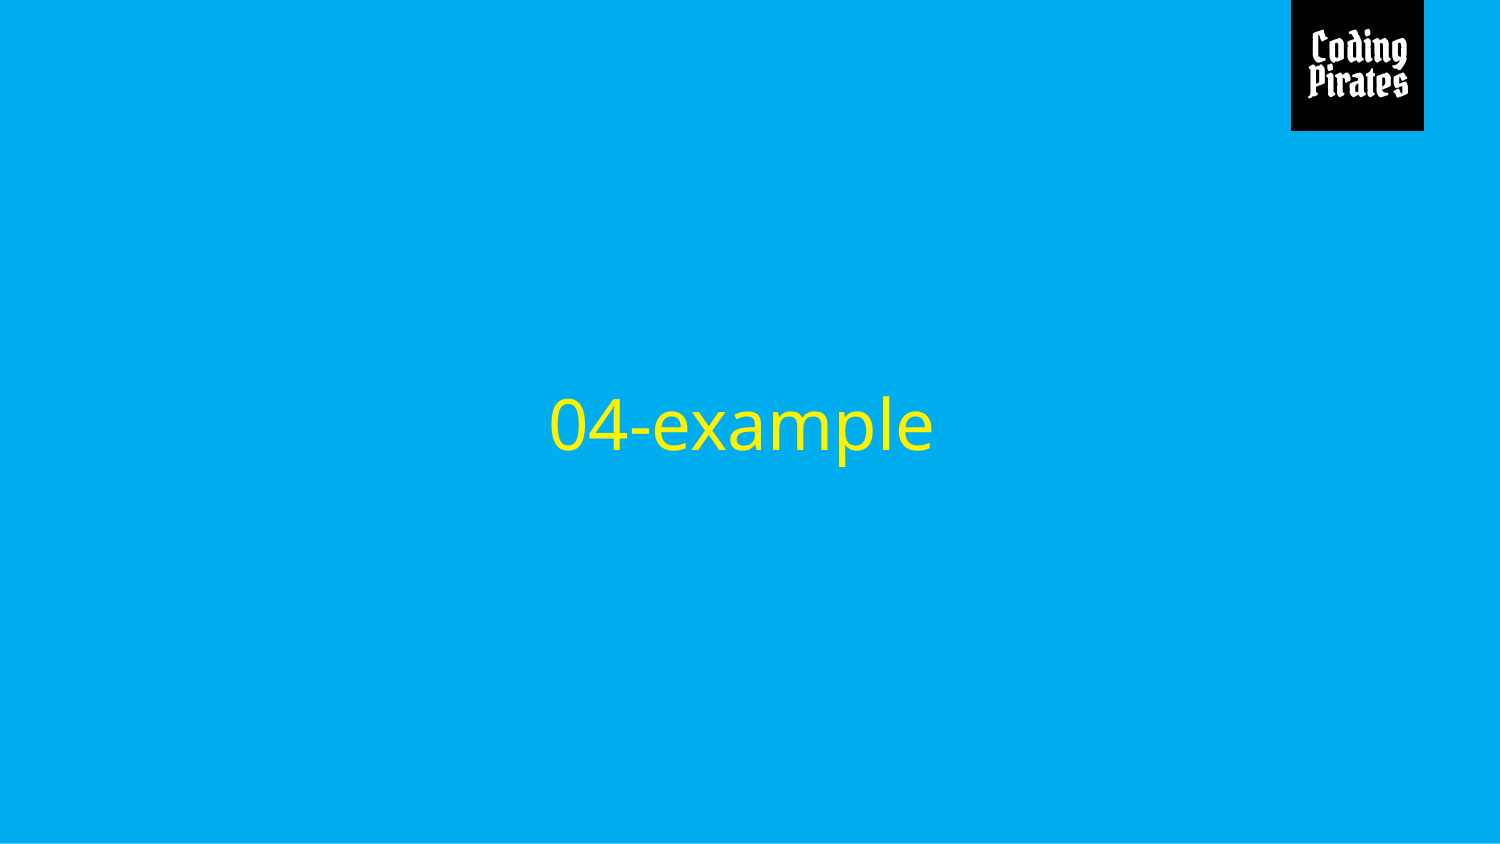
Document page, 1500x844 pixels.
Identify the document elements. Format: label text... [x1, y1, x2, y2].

title 04-example [12, 352, 1472, 491]
picture [1292, 0, 1423, 130]
